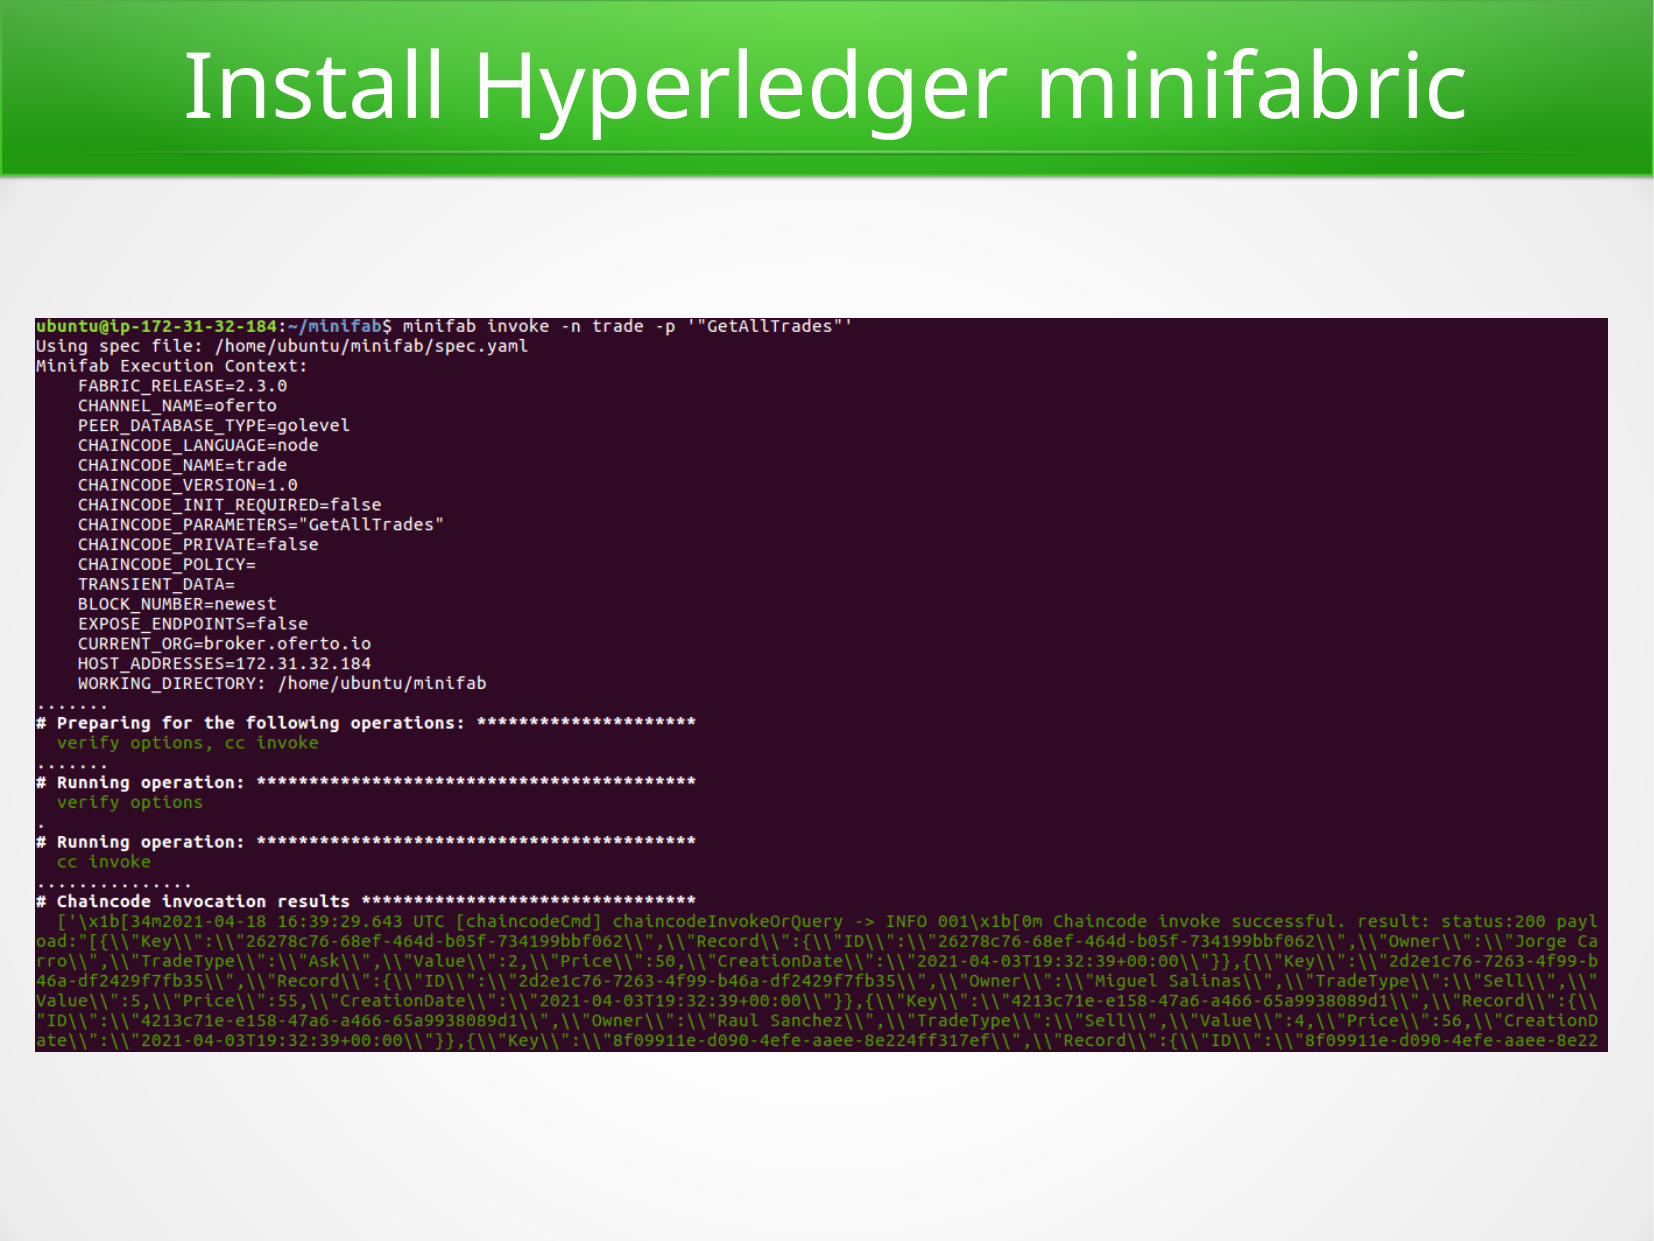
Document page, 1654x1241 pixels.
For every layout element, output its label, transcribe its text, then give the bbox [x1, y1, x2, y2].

picture [0, 0, 1654, 1241]
title Install Hyperledger minifabric [82, 11, 1571, 154]
